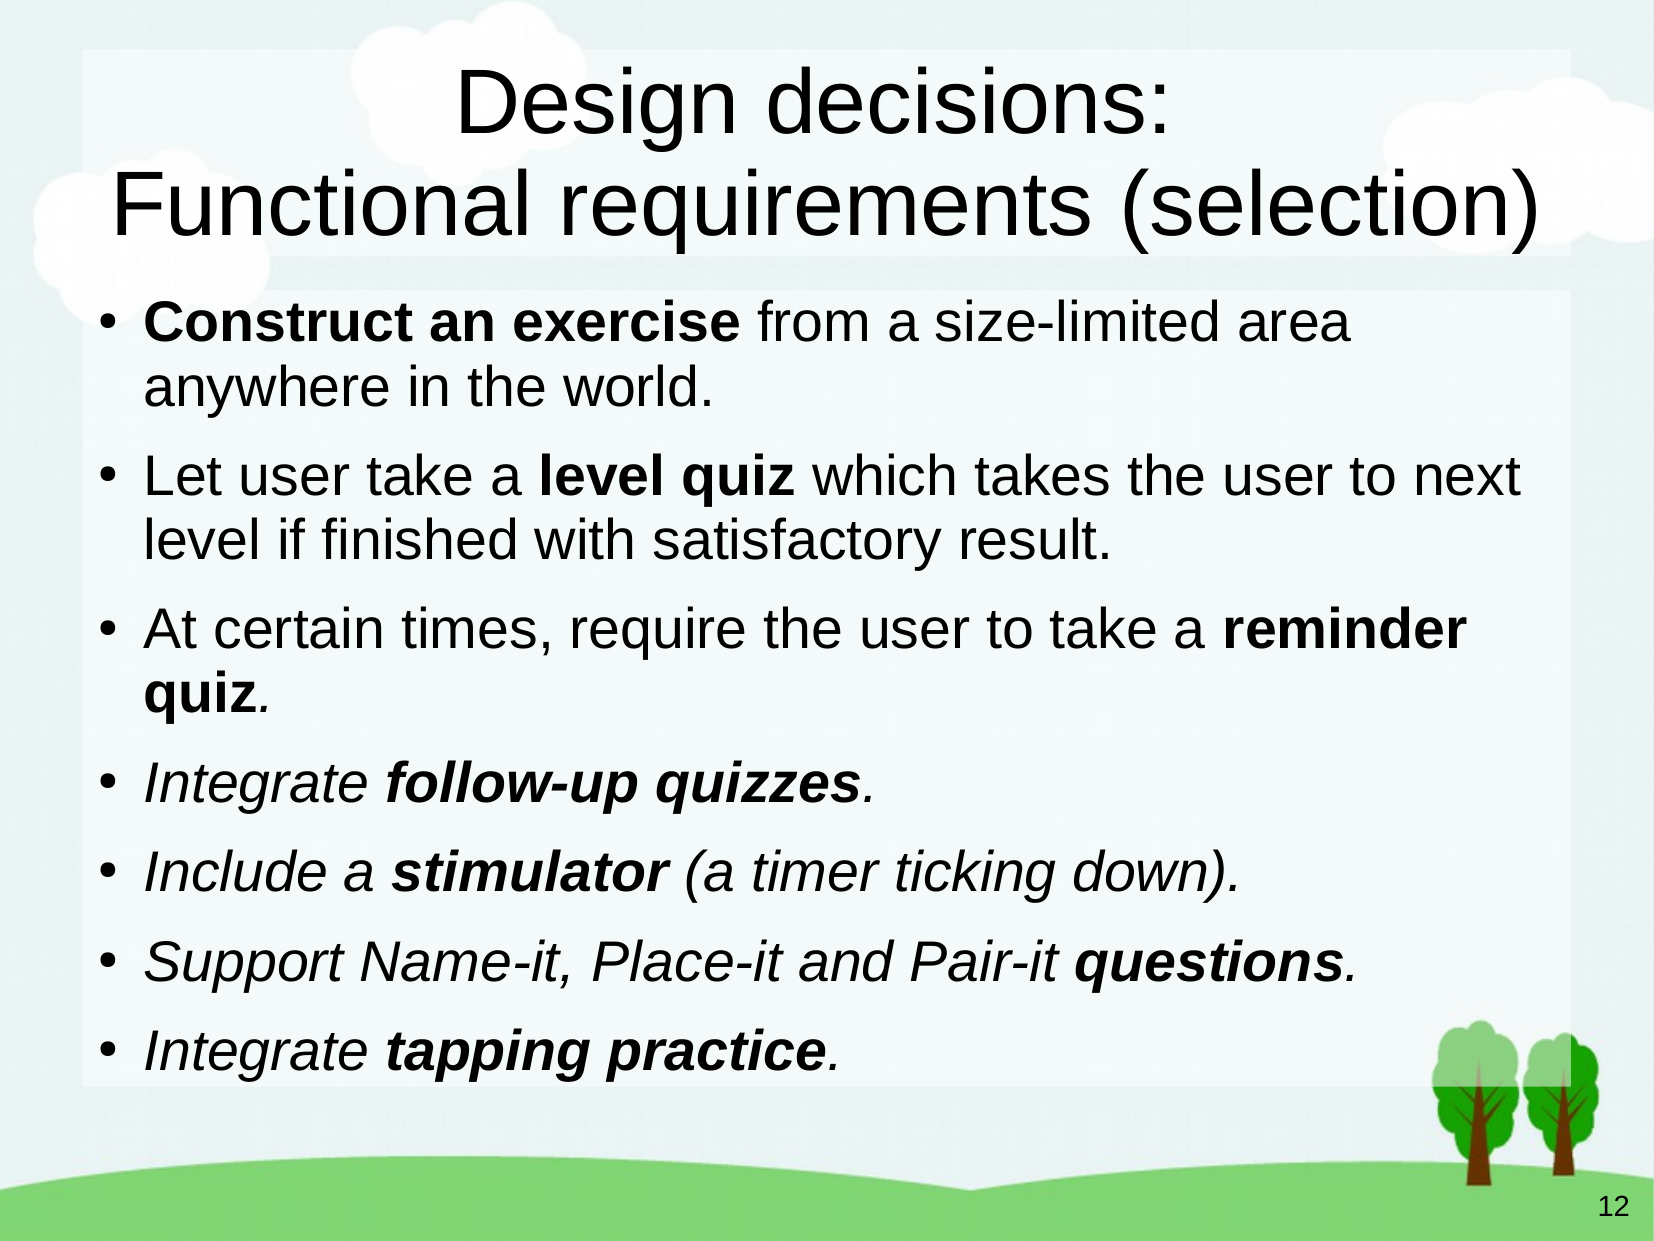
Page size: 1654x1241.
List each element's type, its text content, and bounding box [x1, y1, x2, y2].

picture [0, 0, 1654, 1241]
list Construct an exercise from a size-limited area anywhere in the world. Let user take a level quiz which takes the user to next level if finished with satisfactory result. At certain times, require the user to take a reminder quiz. Integrate follow-up quizzes. Include a stimulator (a timer ticking down). Support Name-it, Place-it and Pair-it questions. Integrate tapping practice. [82, 290, 1571, 1087]
title Design decisions: Functional requirements (selection) [82, 49, 1571, 257]
